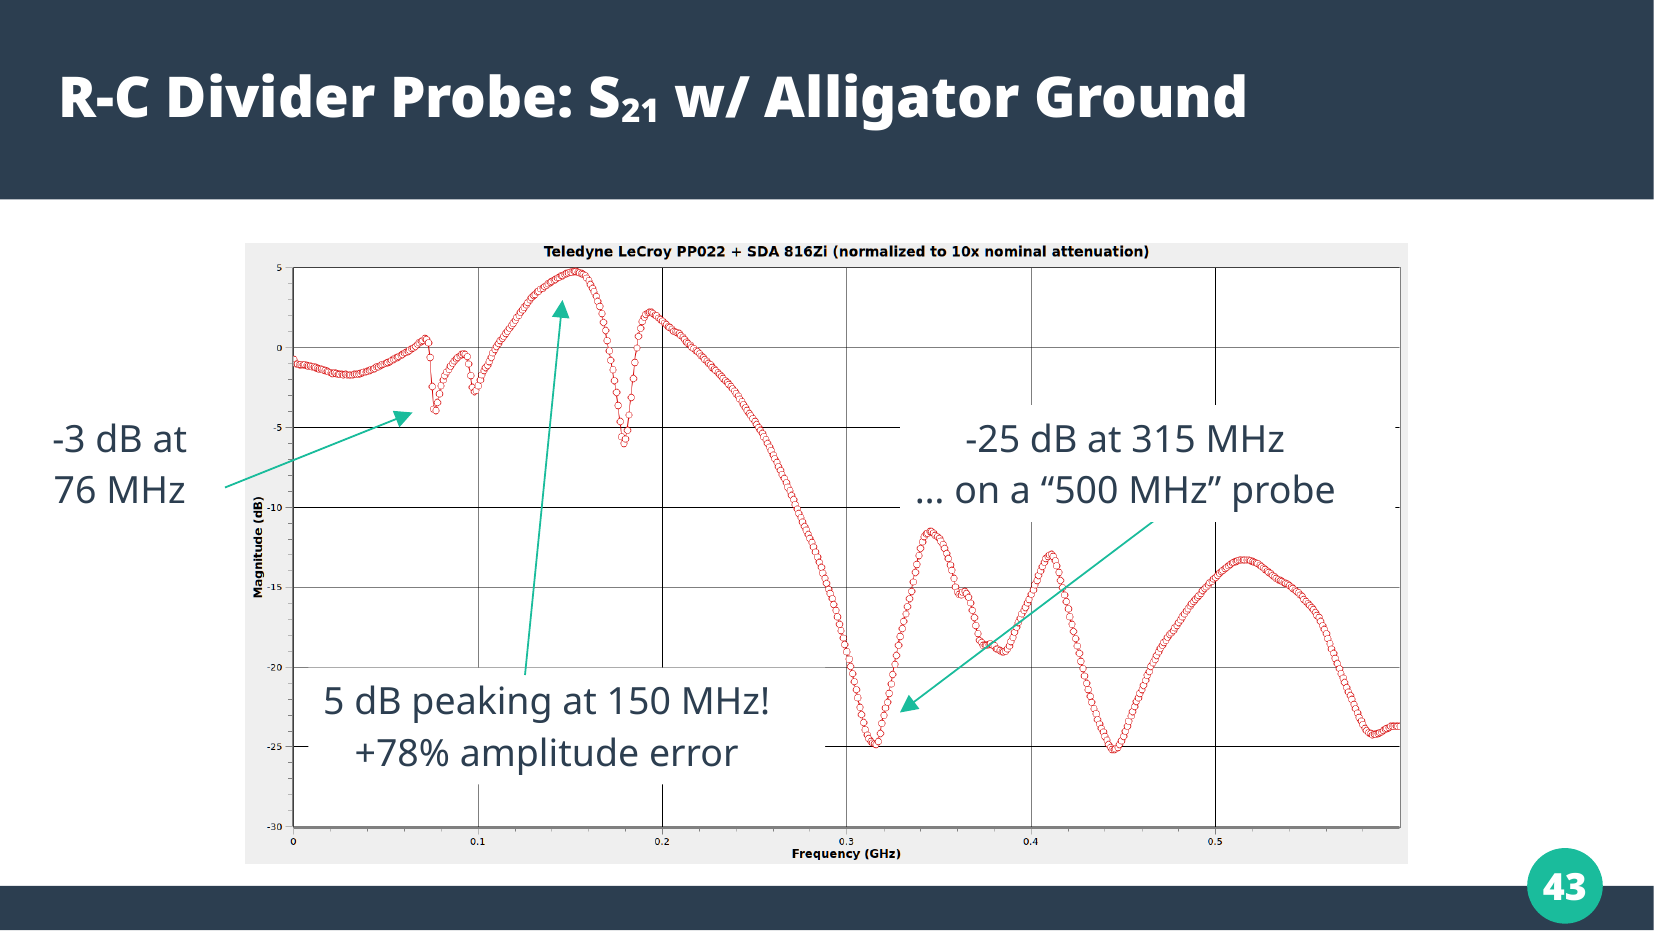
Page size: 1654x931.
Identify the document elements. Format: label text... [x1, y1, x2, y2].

text_box 5 dB peaking at 150 MHz! +78% amplitude error [308, 675, 826, 777]
picture [245, 243, 1408, 864]
text_box -3 dB at 76 MHz [37, 412, 226, 515]
text_box -25 dB at 315 MHz … on a “500 MHz” probe [900, 412, 1396, 515]
title R-C Divider Probe: S21 w/ Alligator Ground [59, 37, 1595, 155]
